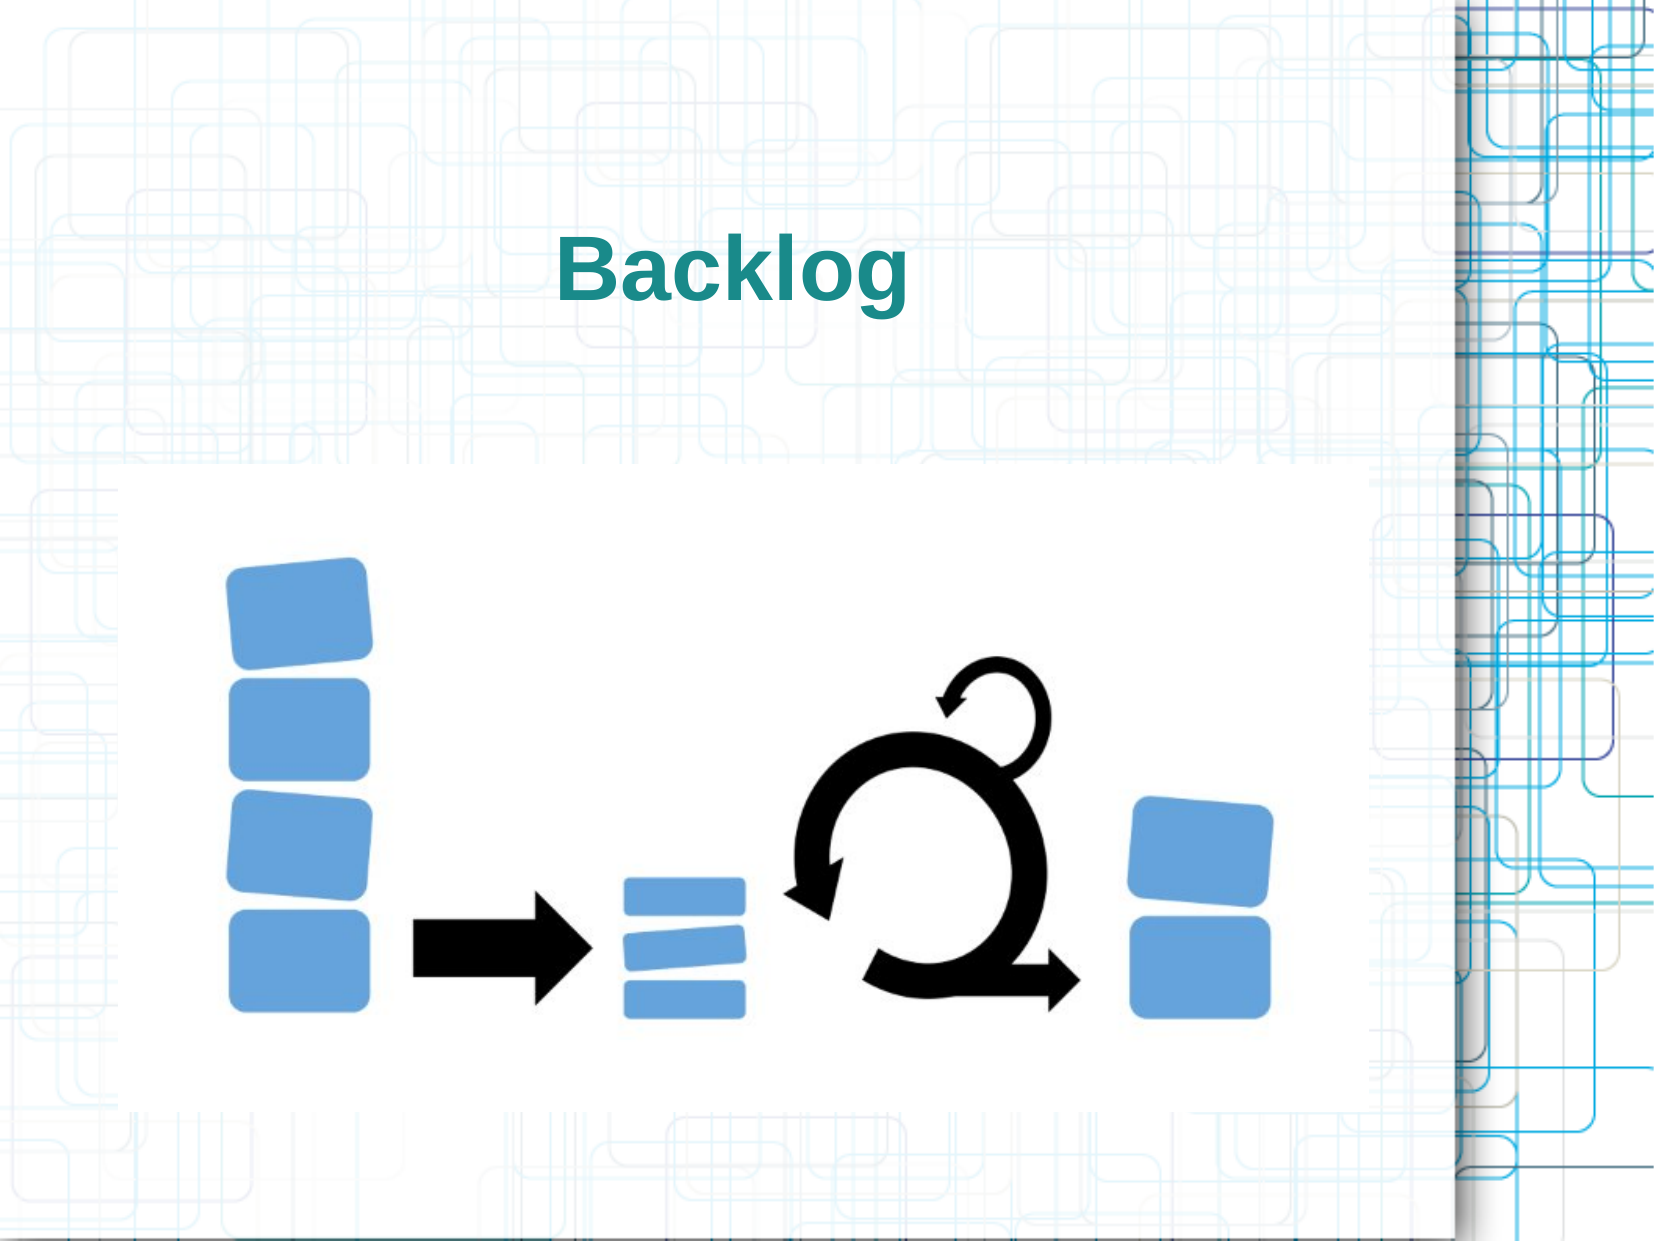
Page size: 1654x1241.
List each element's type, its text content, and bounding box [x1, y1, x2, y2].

picture [0, 0, 1654, 1241]
title Backlog [54, 165, 1413, 373]
